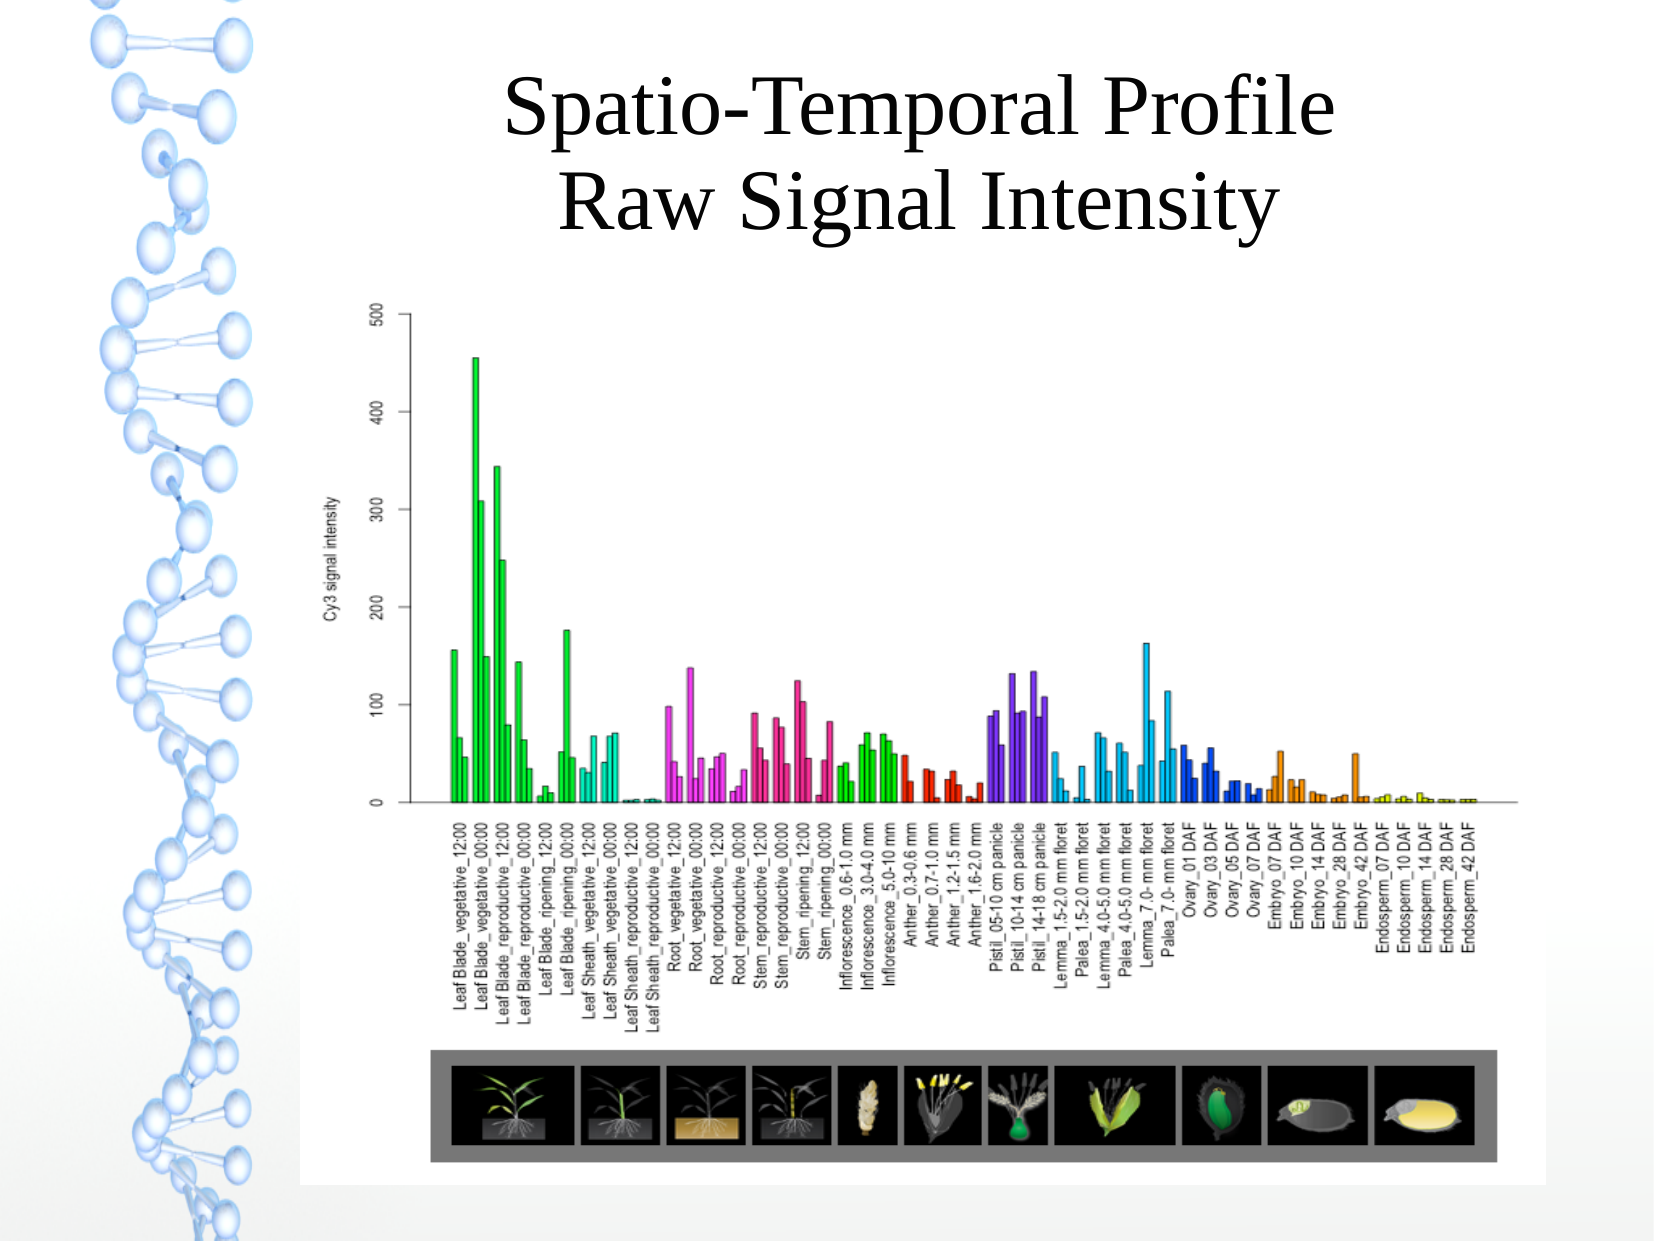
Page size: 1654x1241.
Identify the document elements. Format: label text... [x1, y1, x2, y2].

title Spatio-Temporal Profile Raw Signal Intensity [269, 49, 1571, 257]
picture [0, 0, 1654, 1241]
